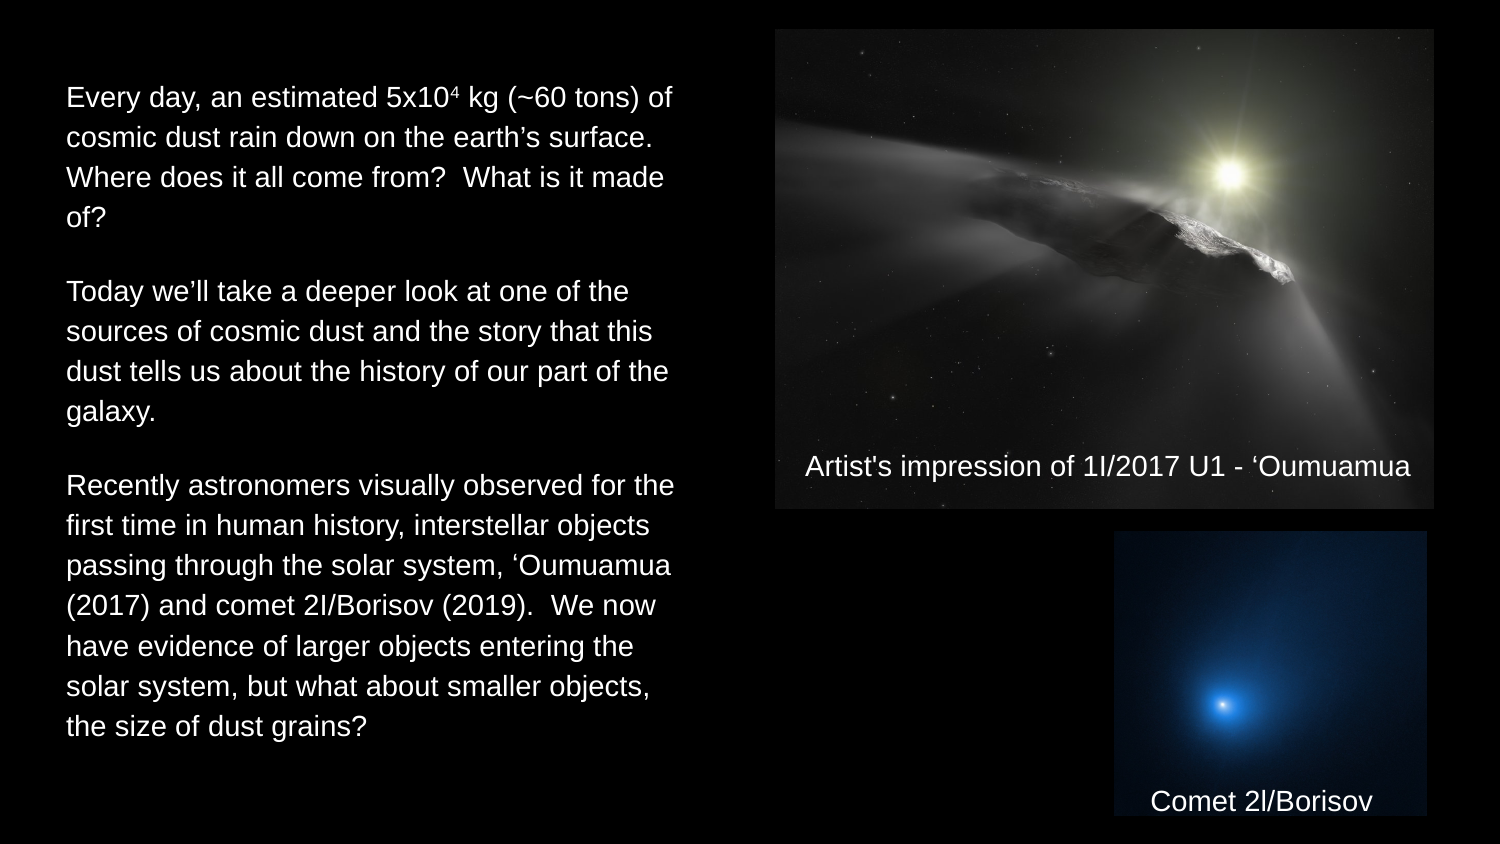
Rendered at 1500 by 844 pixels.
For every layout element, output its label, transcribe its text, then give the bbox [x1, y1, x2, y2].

list Every day, an estimated 5x104 kg (~60 tons) of cosmic dust rain down on the earth’s surface. Where does it all come from? What is it made of? Today we’ll take a deeper look at one of the sources of cosmic dust and the story that this dust tells us about the history of our part of the galaxy. Recently astronomers visually observed for the first time in human history, interstellar objects passing through the solar system, ʻOumuamua (2017) and comet 2I/Borisov (2019). We now have evidence of larger objects entering the solar system, but what about smaller objects, the size of dust grains? [51, 58, 710, 750]
text_box Comet 2l/Borisov [1135, 766, 1500, 822]
picture [775, 29, 1434, 510]
picture [1114, 531, 1427, 816]
text_box Artist's impression of 1I/2017 U1 - ‘Oumuamua [790, 432, 1475, 487]
